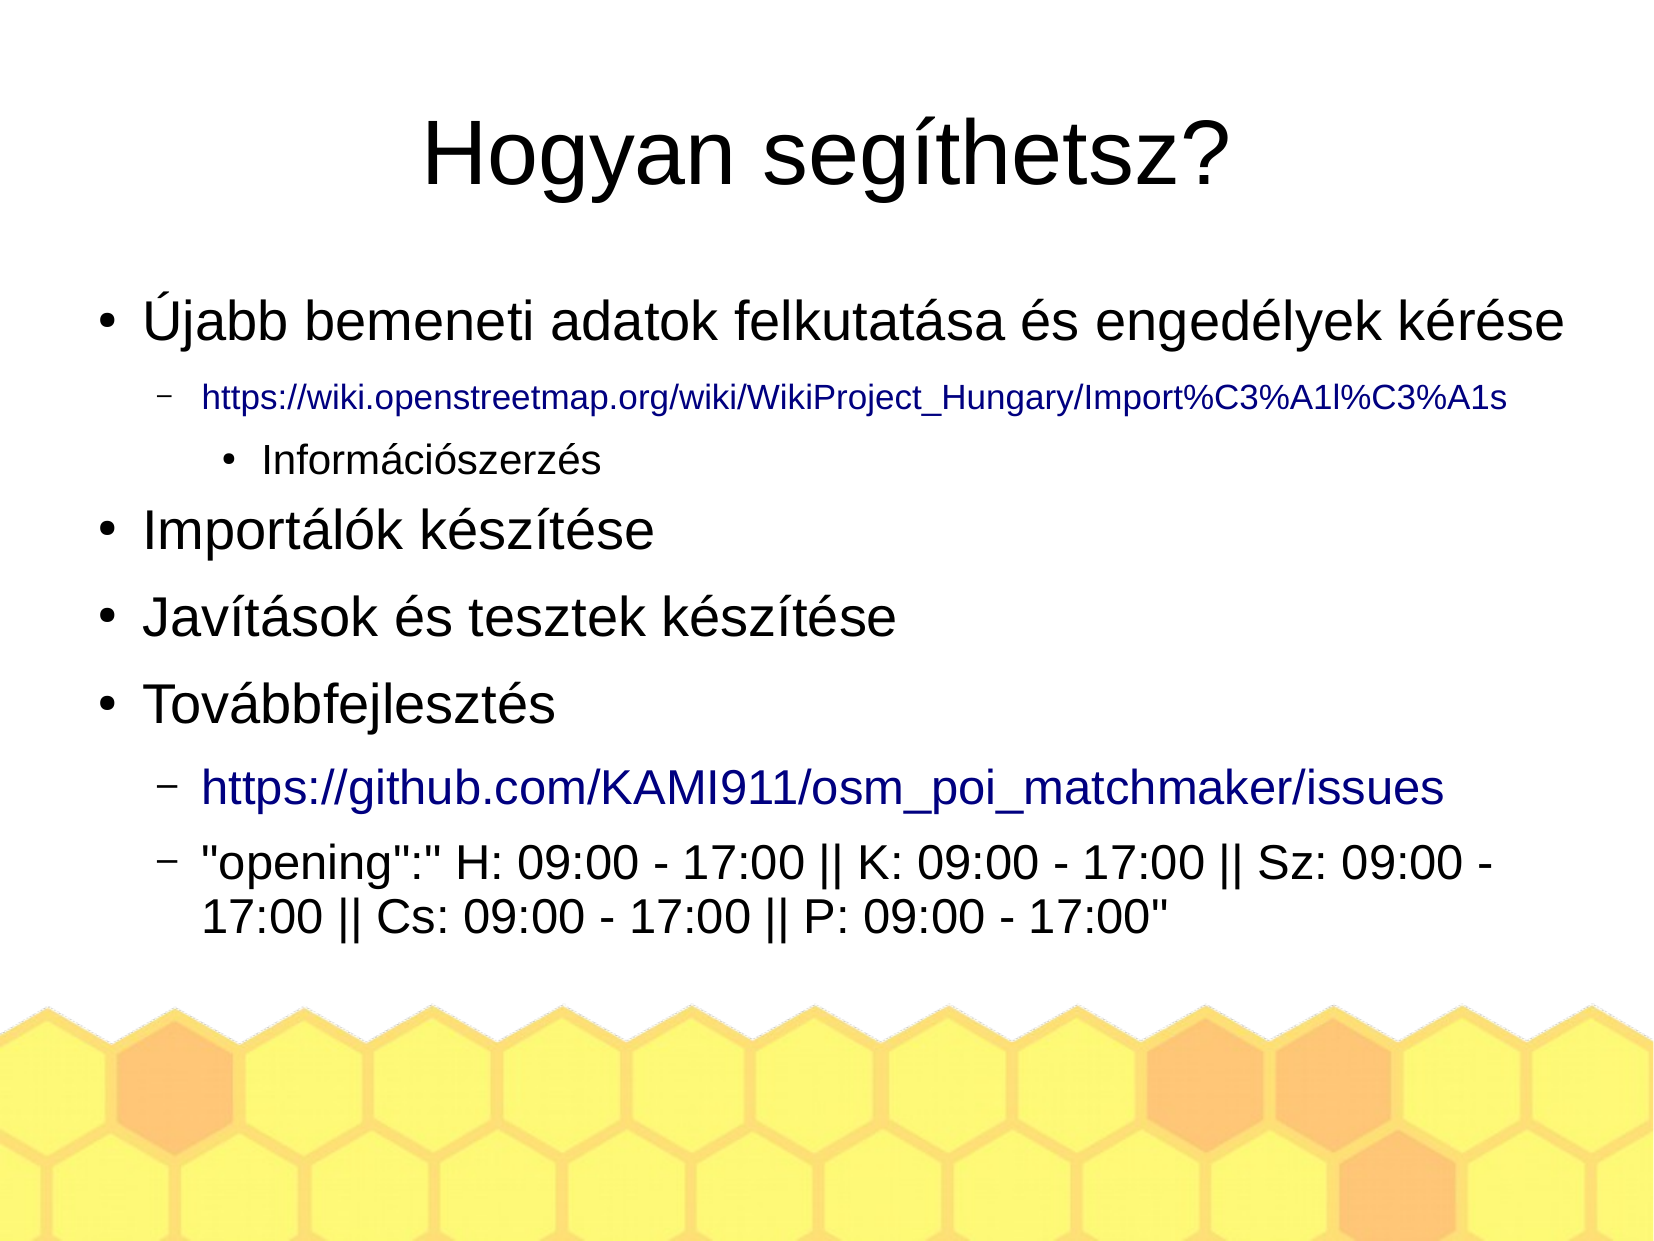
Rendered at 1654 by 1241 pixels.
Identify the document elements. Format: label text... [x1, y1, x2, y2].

picture [0, 1001, 1654, 1241]
list Újabb bemeneti adatok felkutatása és engedélyek kérése https://wiki.openstreetmap.org/wiki/WikiProject_Hungary/Import%C3%A1l%C3%A1s Információszerzés Importálók készítése Javítások és tesztek készítése Továbbfejlesztés https://github.com/KAMI911/osm_poi_matchmaker/issues "opening":" H: 09:00 - 17:00 || K: 09:00 - 17:00 || Sz: 09:00 - 17:00 || Cs: 09:00 - 17:00 || P: 09:00 - 17:00" [82, 290, 1571, 1010]
title Hogyan segíthetsz? [82, 49, 1571, 257]
